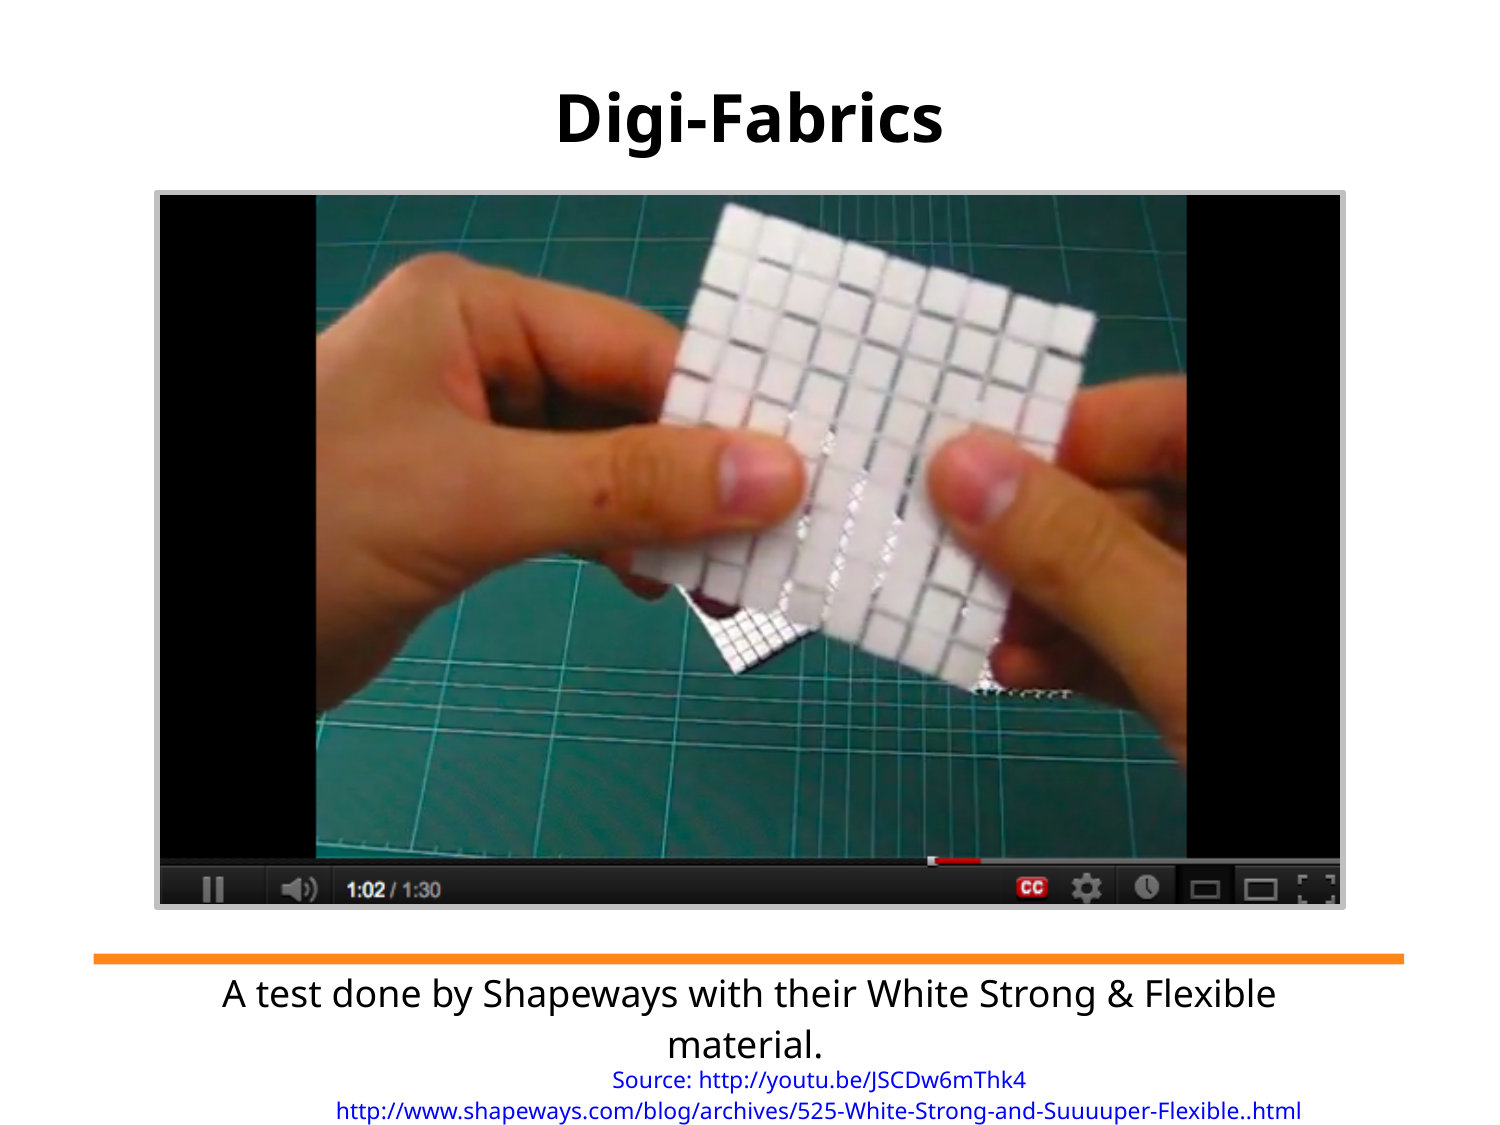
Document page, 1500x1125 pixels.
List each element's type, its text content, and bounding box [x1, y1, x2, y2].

text_box A test done by Shapeways with their White Strong & Flexible material. [174, 960, 1326, 1064]
picture [0, 0, 1500, 1125]
title Digi-Fabrics [75, 44, 1426, 188]
text_box Source: http://youtu.be/JSCDw6mThk4 http://www.shapeways.com/blog/archives/525-White-Strong-and-Suuuuper-Flexible..html [321, 1064, 1179, 1123]
